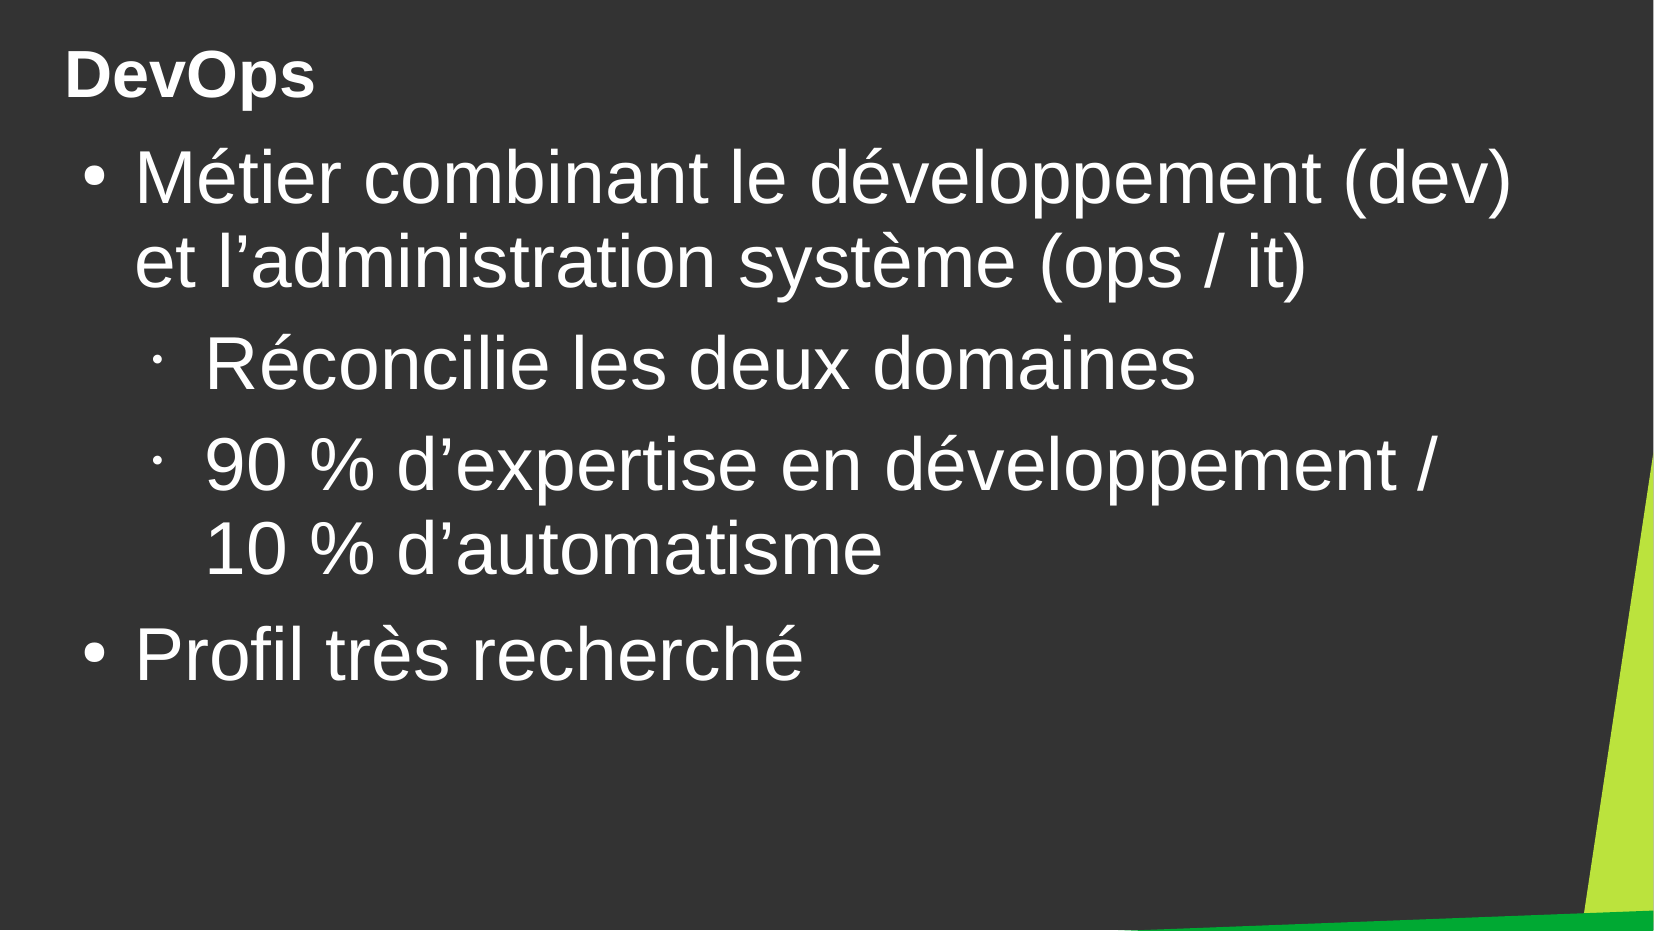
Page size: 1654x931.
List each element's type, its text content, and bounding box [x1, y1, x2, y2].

title DevOps [64, 37, 1388, 115]
list Métier combinant le développement (dev) et l’administration système (ops / it) Réconcilie les deux domaines 90 % d’expertise en développement / 10 % d’automatisme Profil très recherché [63, 135, 1583, 839]
text_box [1118, 448, 1654, 931]
